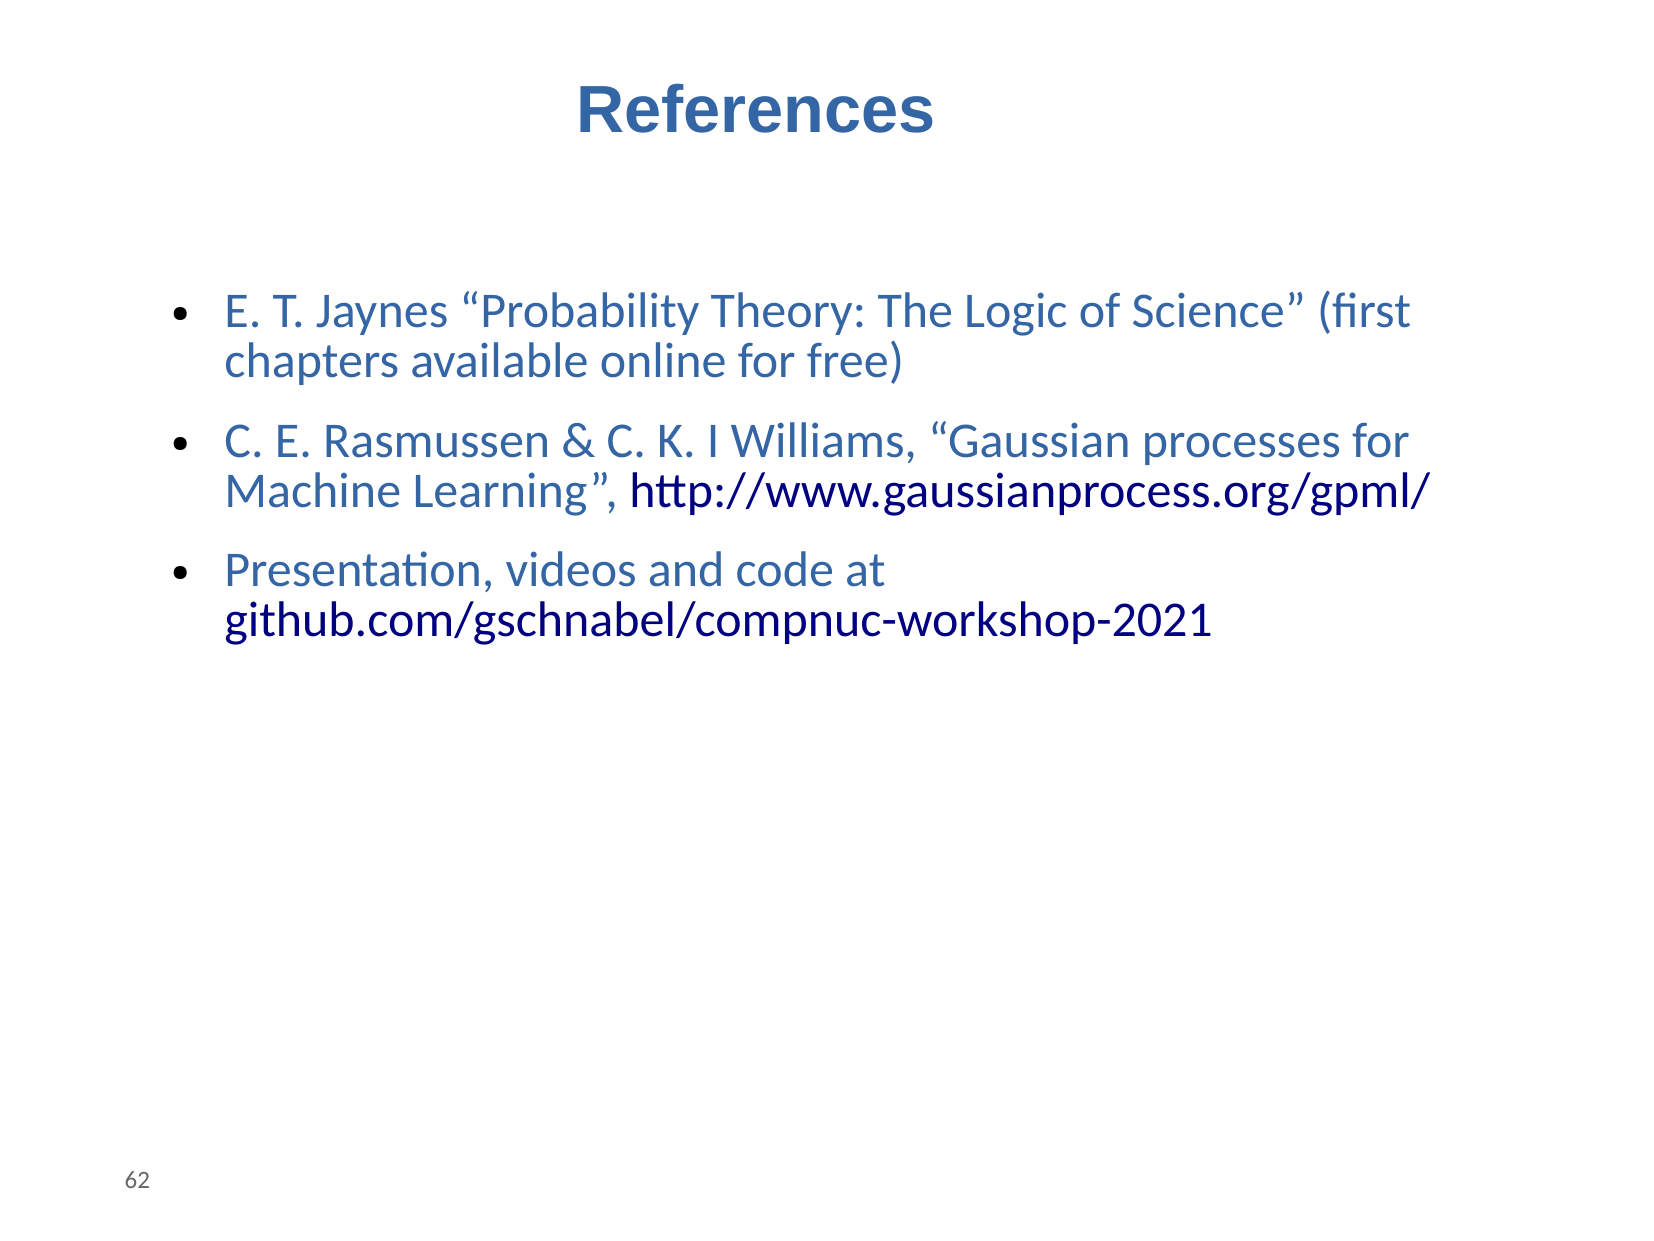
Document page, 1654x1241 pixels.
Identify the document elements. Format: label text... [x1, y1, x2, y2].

title References [147, 5, 1365, 213]
list E. T. Jaynes “Probability Theory: The Logic of Science” (first chapters available online for free) C. E. Rasmussen & C. K. I Williams, “Gaussian processes for Machine Learning”, http://www.gaussianprocess.org/gpml/ Presentation, videos and code at github.com/gschnabel/compnuc-workshop-2021 [153, 290, 1571, 1087]
